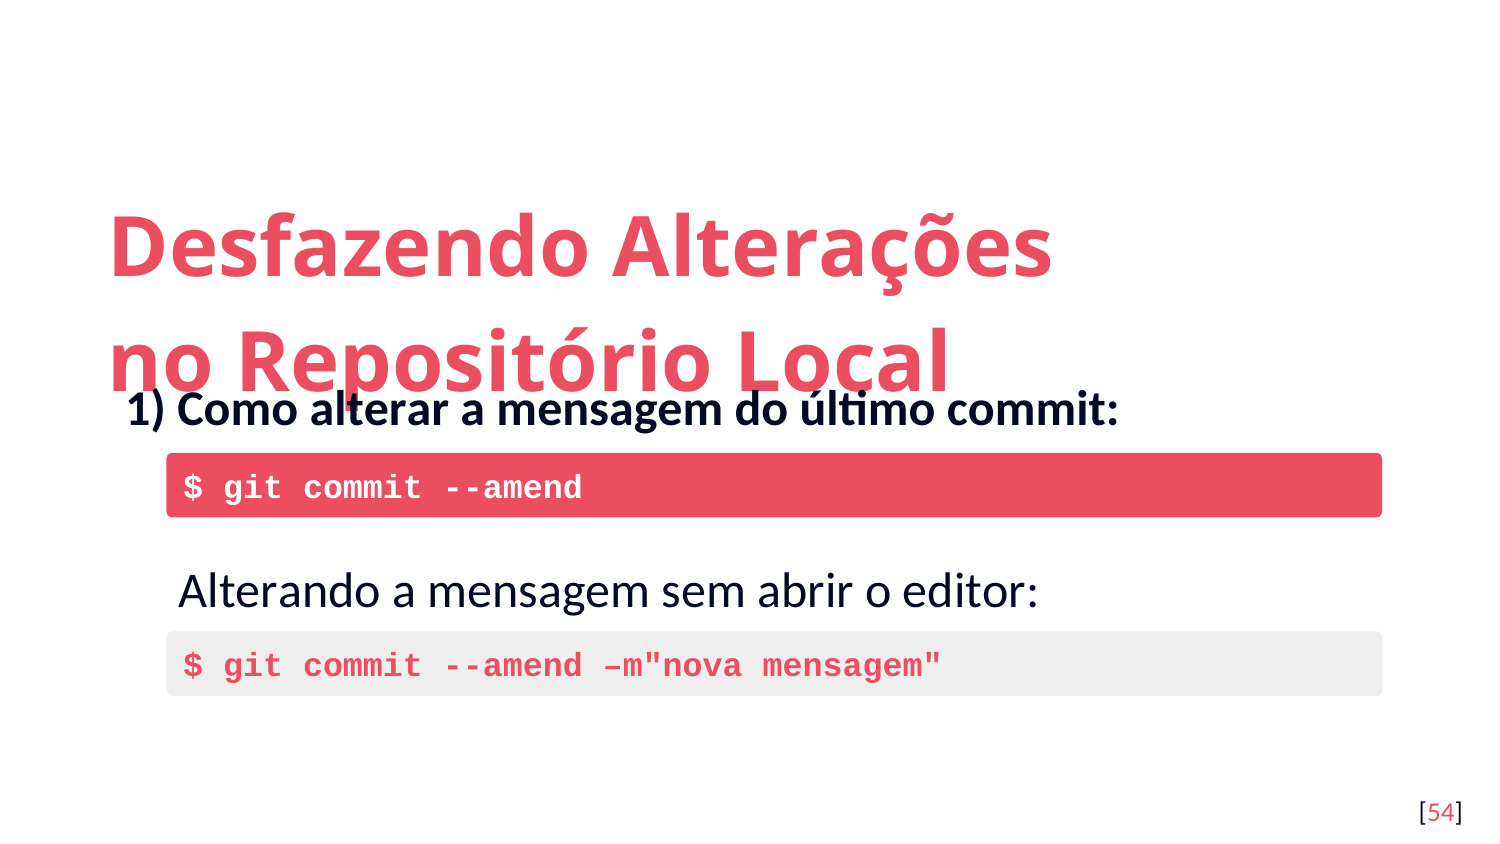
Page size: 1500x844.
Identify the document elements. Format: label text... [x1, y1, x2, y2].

text_box 1) Como alterar a mensagem do último commit: [85, 367, 1380, 444]
text_box Alterando a mensagem sem abrir o editor: [138, 549, 1380, 626]
slide_number [54] [1403, 779, 1494, 844]
text_box $ git commit --amend –m"nova mensagem" [166, 631, 1383, 696]
text_box $ git commit --amend [166, 452, 1383, 518]
text_box Desfazendo Alterações no Repositório Local [92, 162, 1183, 302]
